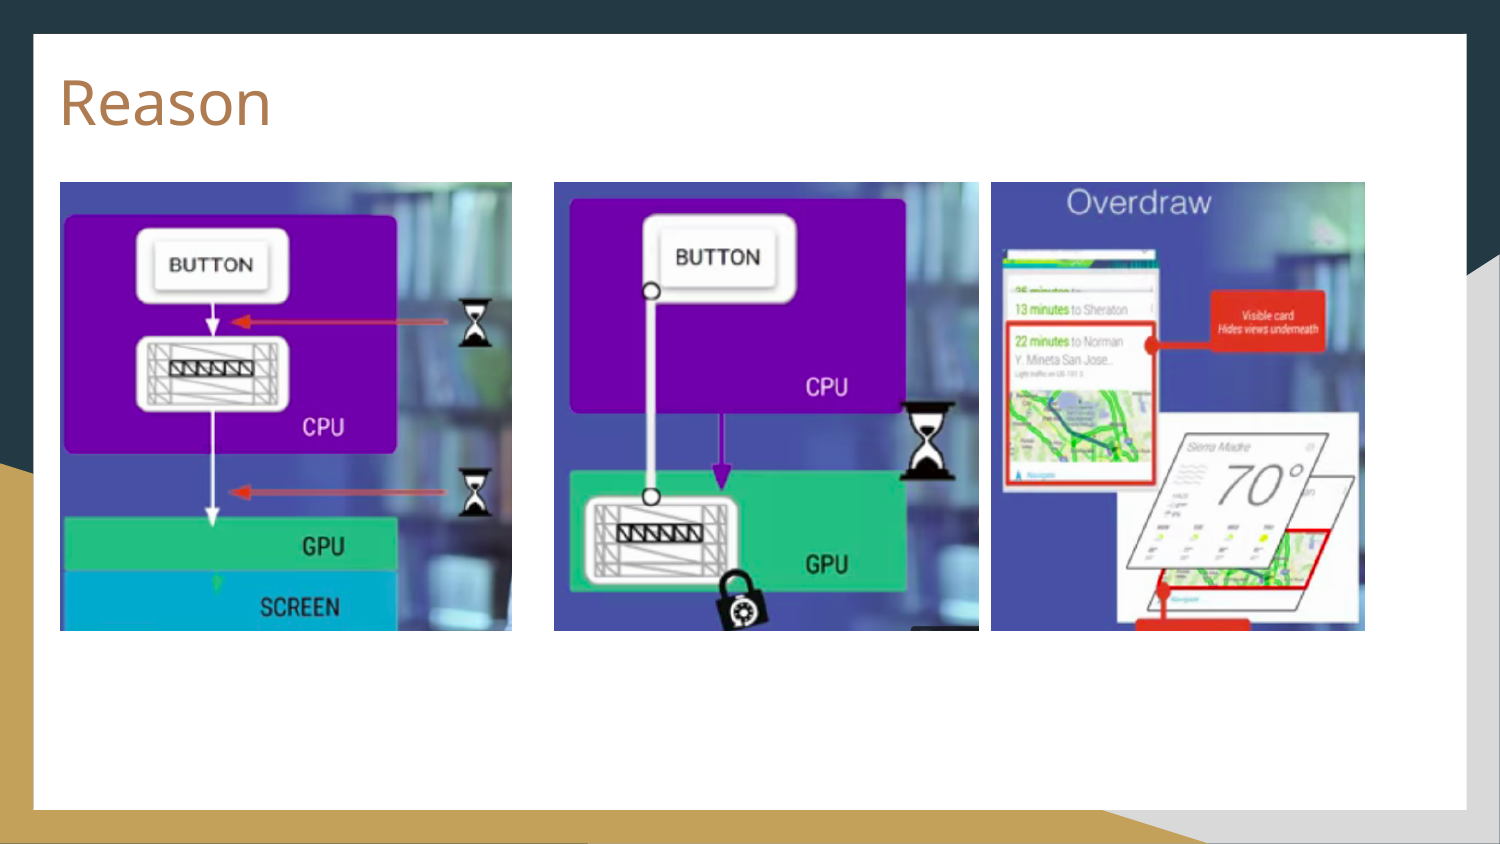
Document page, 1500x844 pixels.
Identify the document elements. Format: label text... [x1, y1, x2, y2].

picture [991, 182, 1365, 631]
picture [60, 182, 512, 631]
picture [554, 182, 979, 631]
title Reason [43, 47, 1275, 205]
